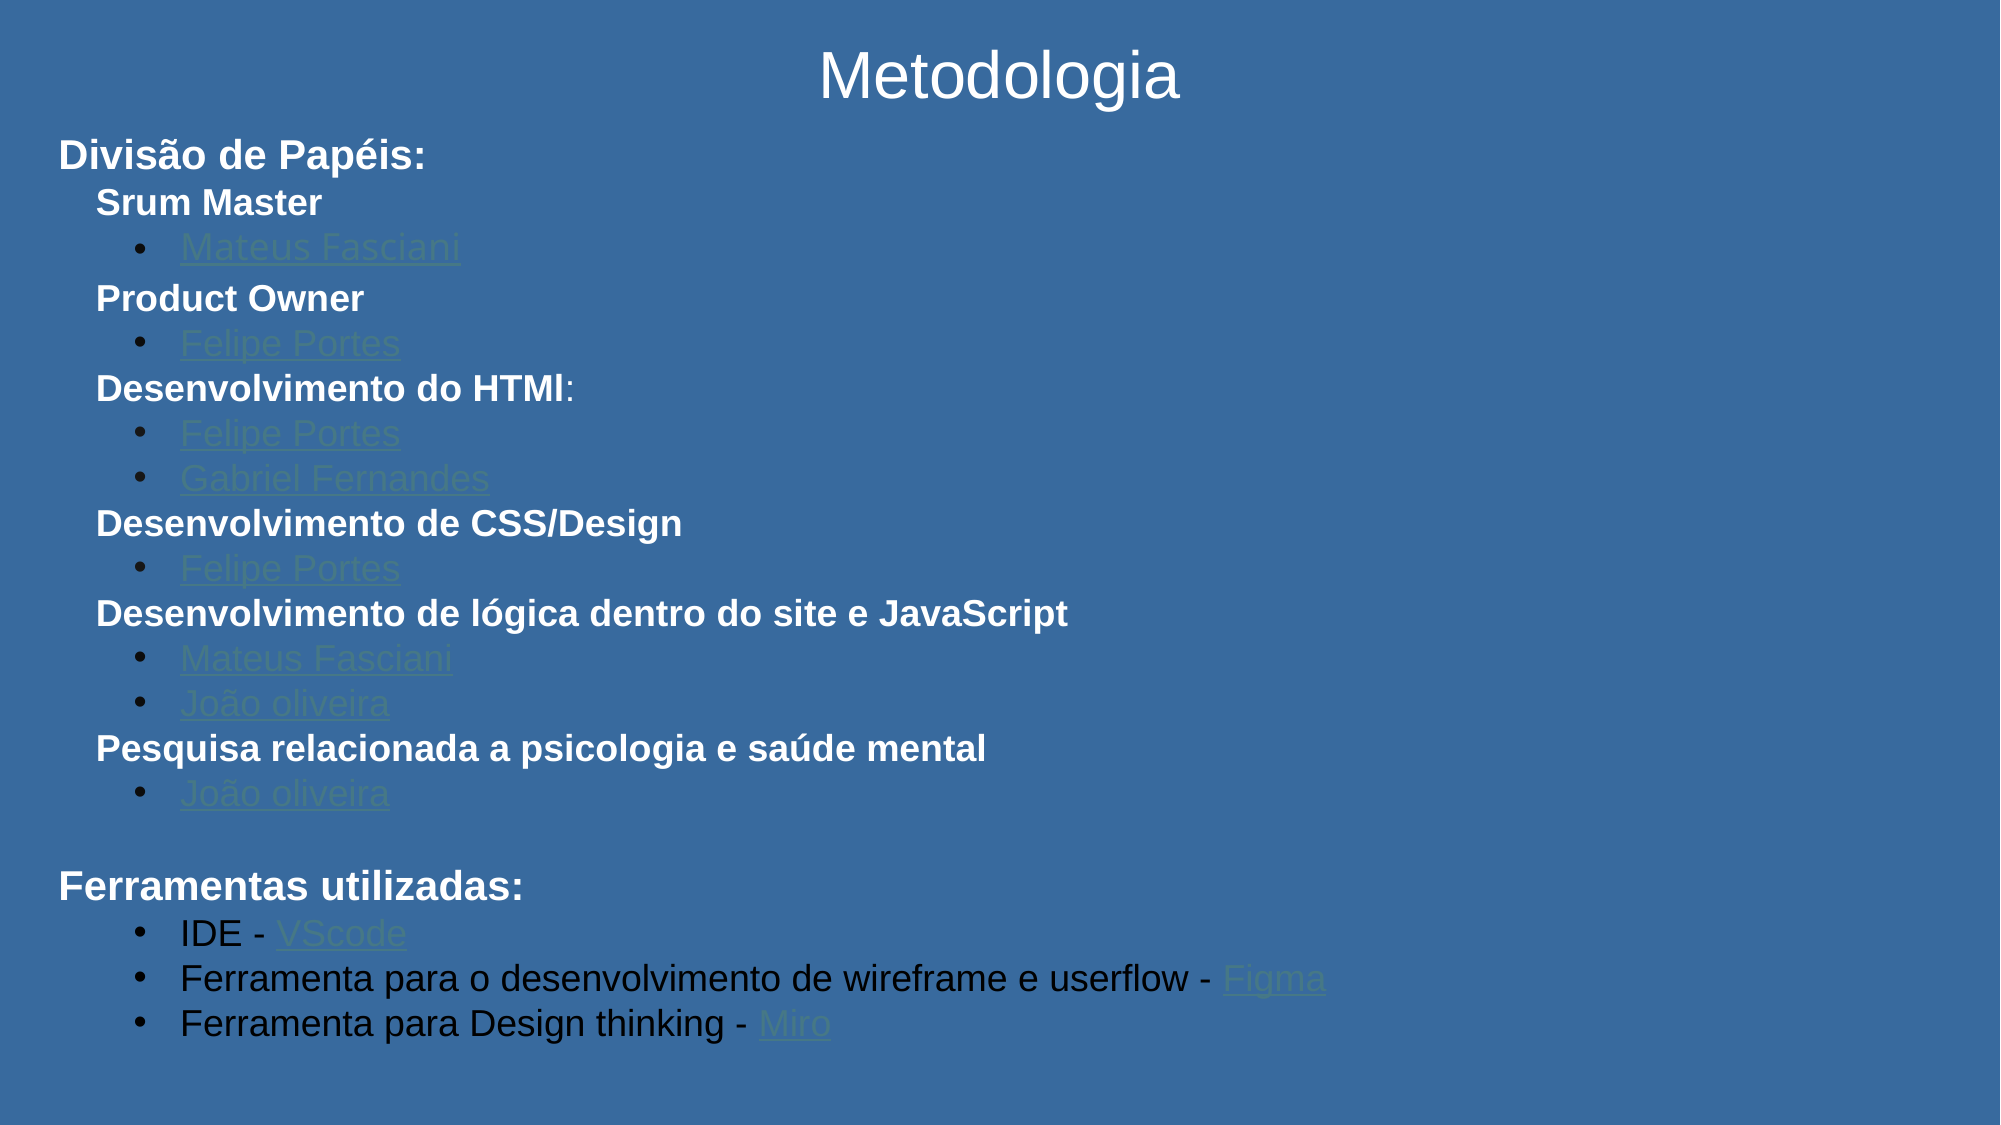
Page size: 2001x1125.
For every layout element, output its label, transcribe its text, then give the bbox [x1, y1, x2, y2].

text_box Metodologia [648, 24, 1351, 120]
text_box Divisão de Papéis: Srum Master Mateus Fasciani Product Owner Felipe Portes Desenvolvimento do HTMl: Felipe Portes Gabriel Fernandes Desenvolvimento de CSS/Design Felipe Portes Desenvolvimento de lógica dentro do site e JavaScript Mateus Fasciani João oliveira Pesquisa relacionada a psicologia e saúde mental João oliveira Ferramentas utilizadas: IDE - VScode Ferramenta para o desenvolvimento de wireframe e userflow - Figma Ferramenta para Design thinking - Miro [43, 120, 1883, 1097]
